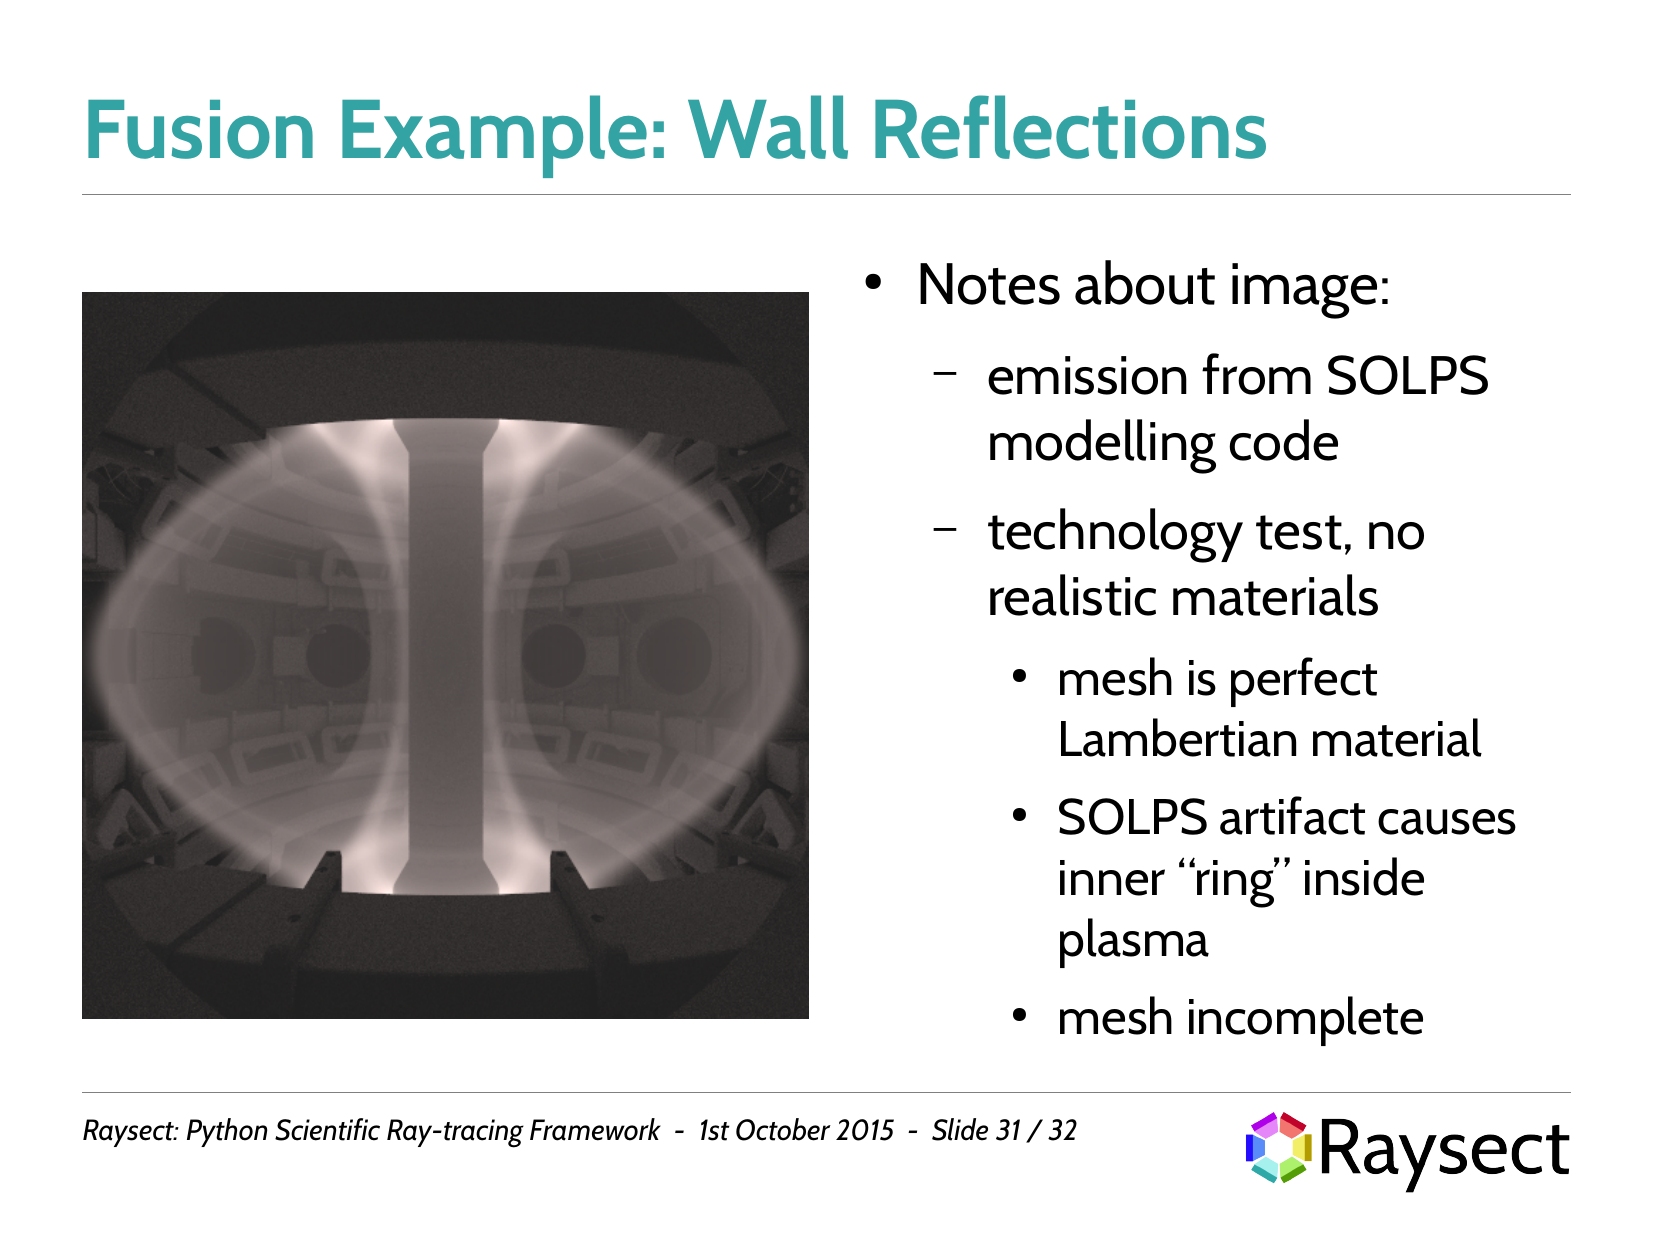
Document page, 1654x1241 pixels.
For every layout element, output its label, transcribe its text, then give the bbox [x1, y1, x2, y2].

picture [1242, 1108, 1573, 1196]
picture [82, 292, 809, 1019]
title Fusion Example: Wall Reflections [82, 70, 1571, 187]
list Notes about image: emission from SOLPS modelling code technology test, no realistic materials mesh is perfect Lambertian material SOLPS artifact causes inner “ring” inside plasma mesh incomplete [845, 248, 1572, 1063]
